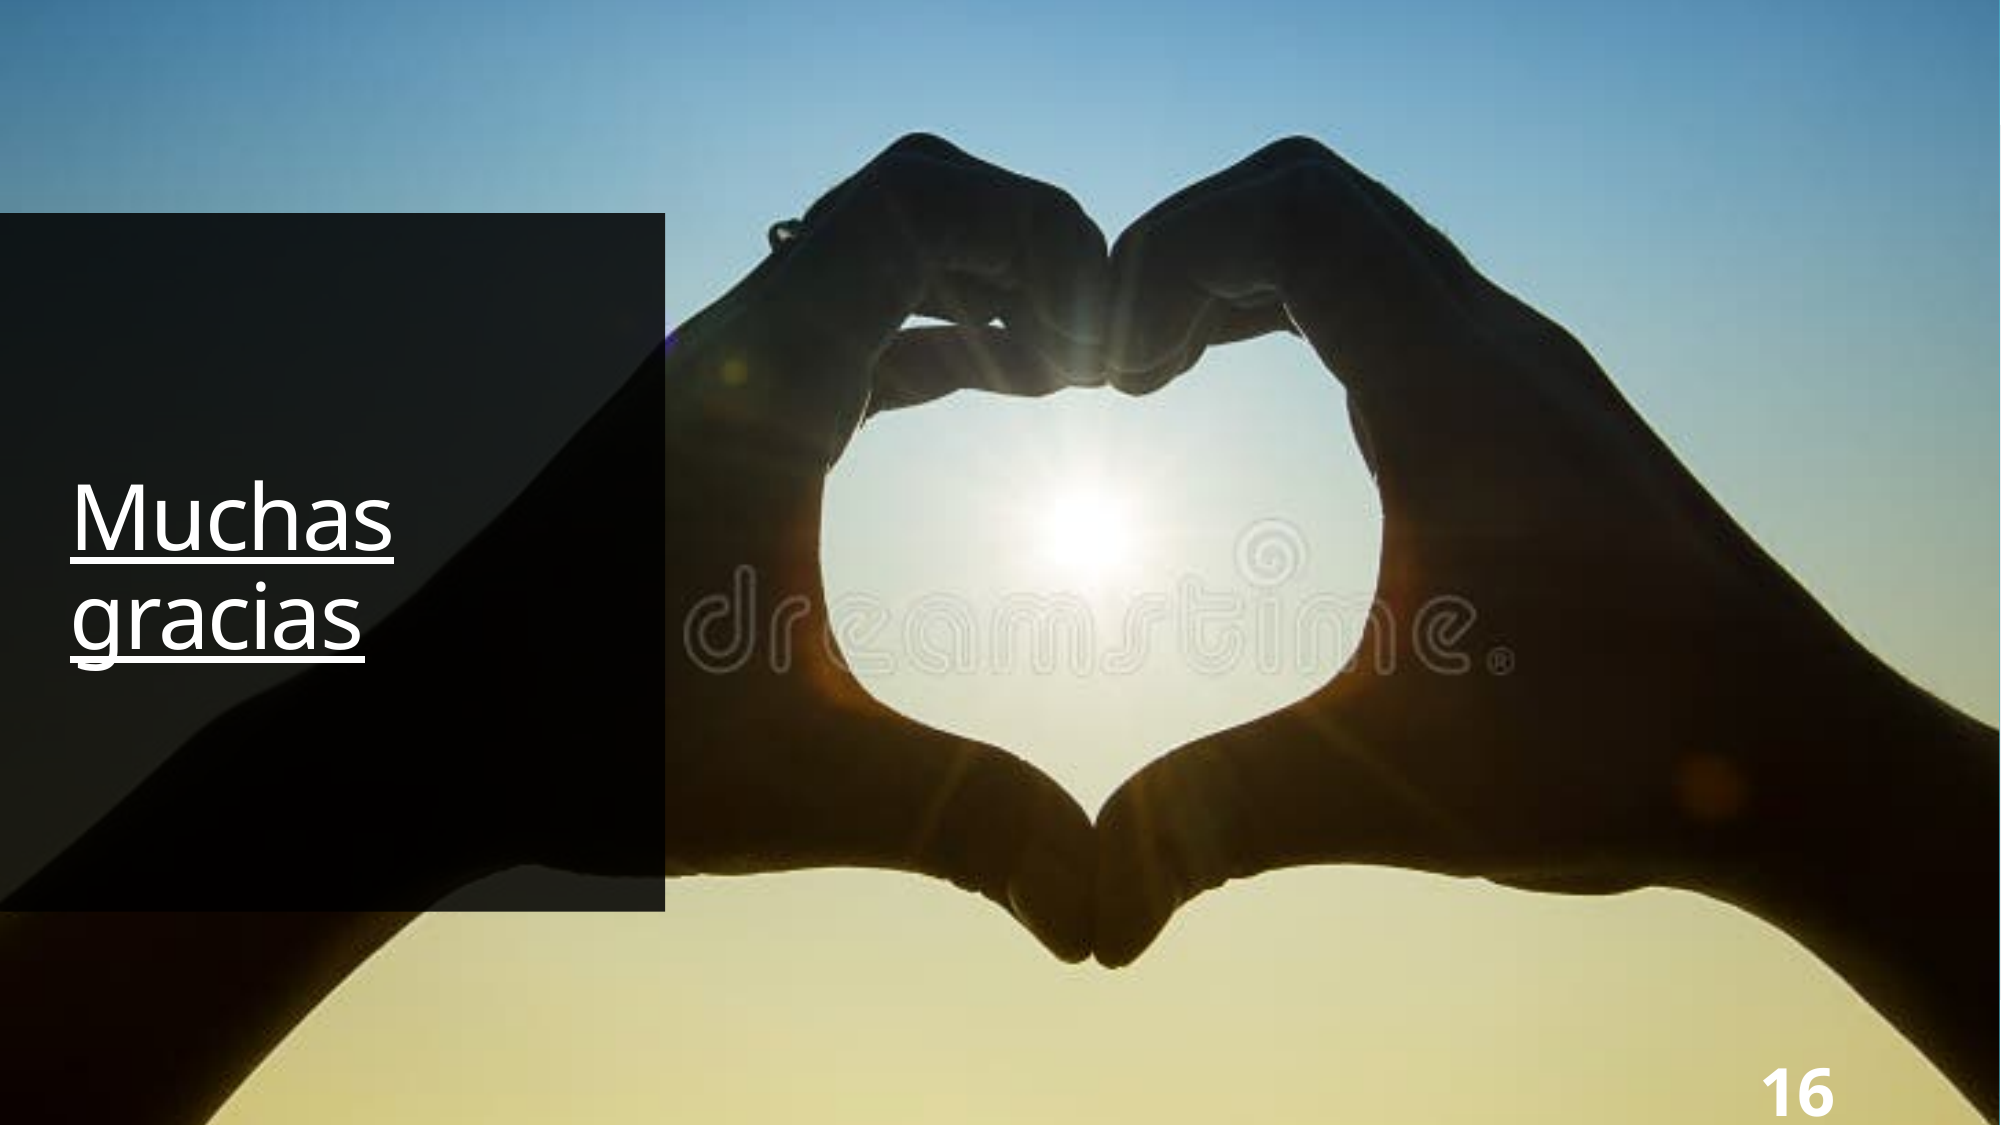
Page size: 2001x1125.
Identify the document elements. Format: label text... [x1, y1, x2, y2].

picture [0, 0, 2000, 1125]
text_box [0, 213, 665, 912]
title Muchas gracias [54, 271, 607, 677]
slide_number 16 [1744, 1042, 1996, 1103]
